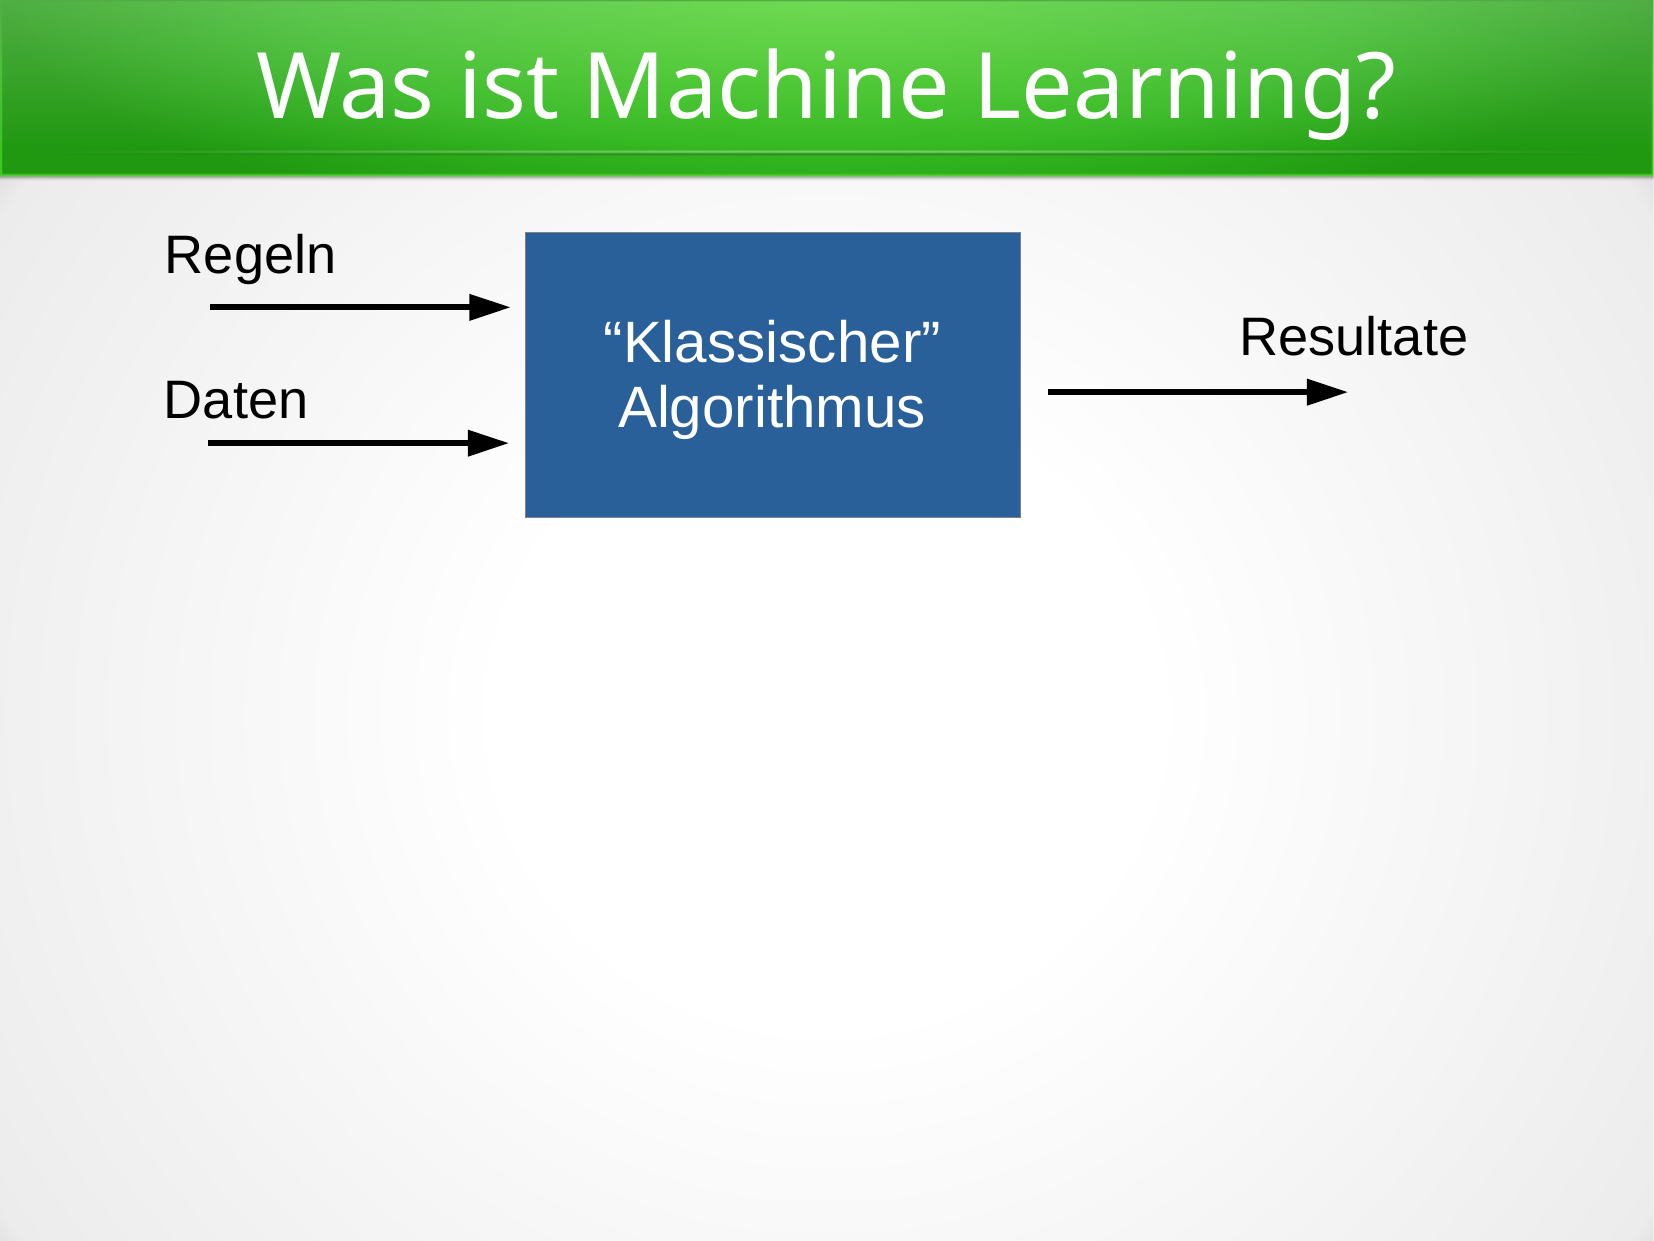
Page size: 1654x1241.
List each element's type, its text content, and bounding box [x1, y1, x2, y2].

text_box Resultate [1224, 299, 1484, 375]
picture [0, 0, 1654, 1241]
text_box Regeln [150, 217, 352, 293]
title Was ist Machine Learning? [82, 11, 1571, 154]
text_box “Klassischer” Algorithmus [525, 232, 1021, 518]
text_box Daten [149, 362, 324, 438]
